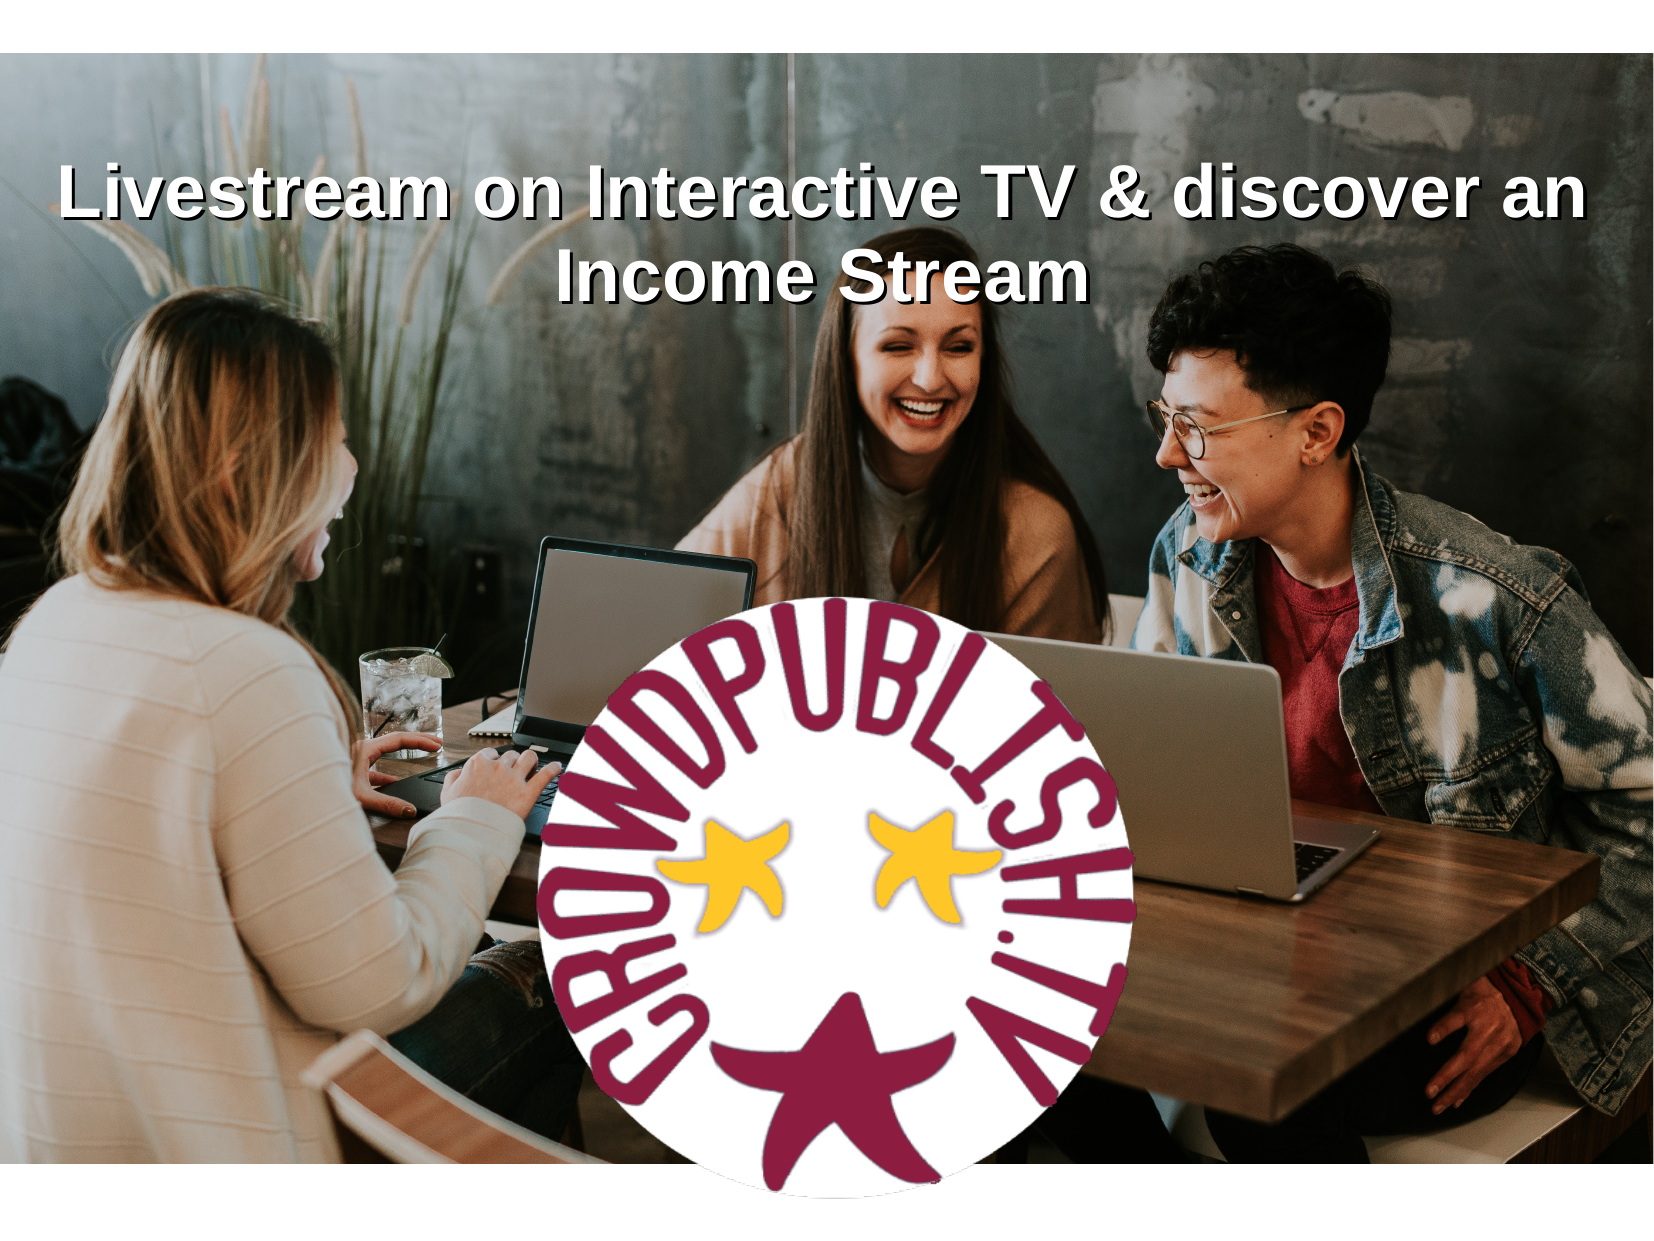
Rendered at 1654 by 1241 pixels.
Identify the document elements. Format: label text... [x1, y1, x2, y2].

text_box Livestream on Interactive TV & discover an Income Stream [20, 141, 1626, 434]
picture [0, 53, 1654, 1204]
